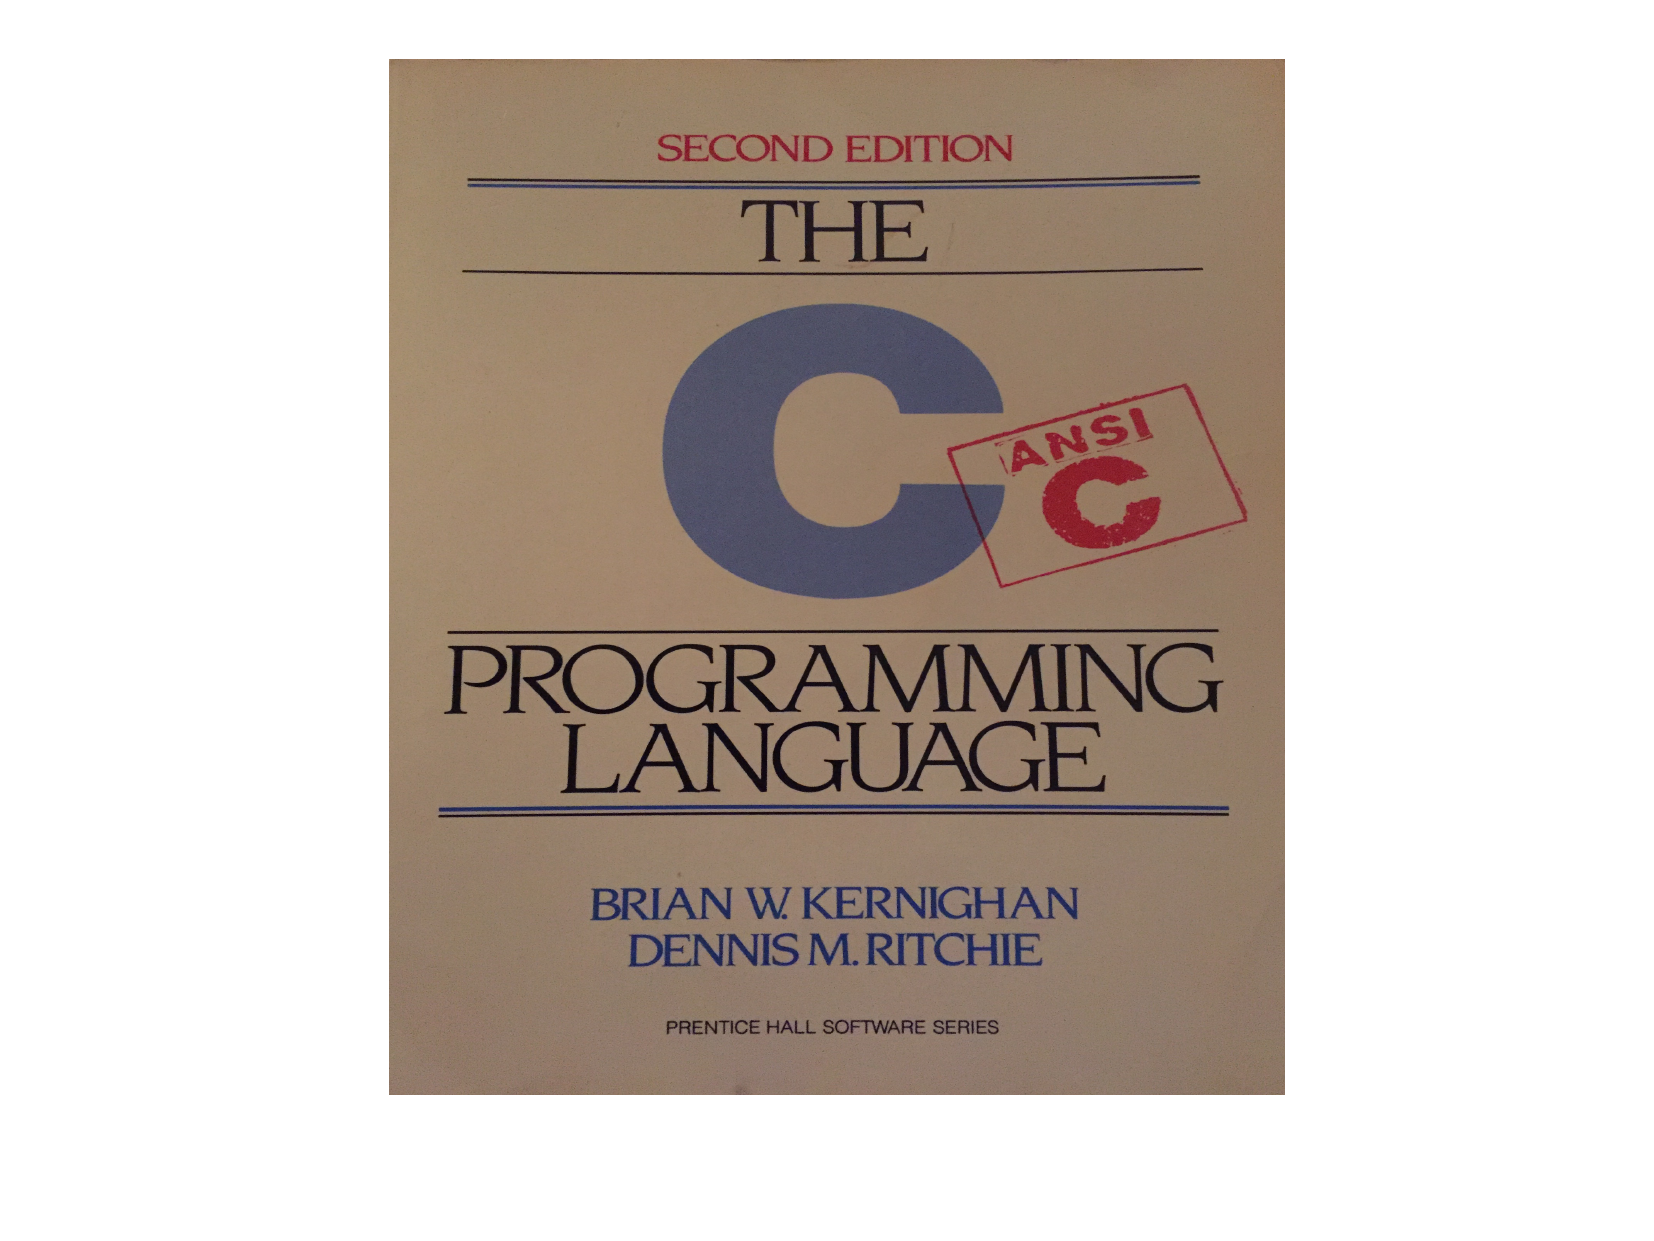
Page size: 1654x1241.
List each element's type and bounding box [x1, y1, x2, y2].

picture [389, 59, 1285, 1096]
